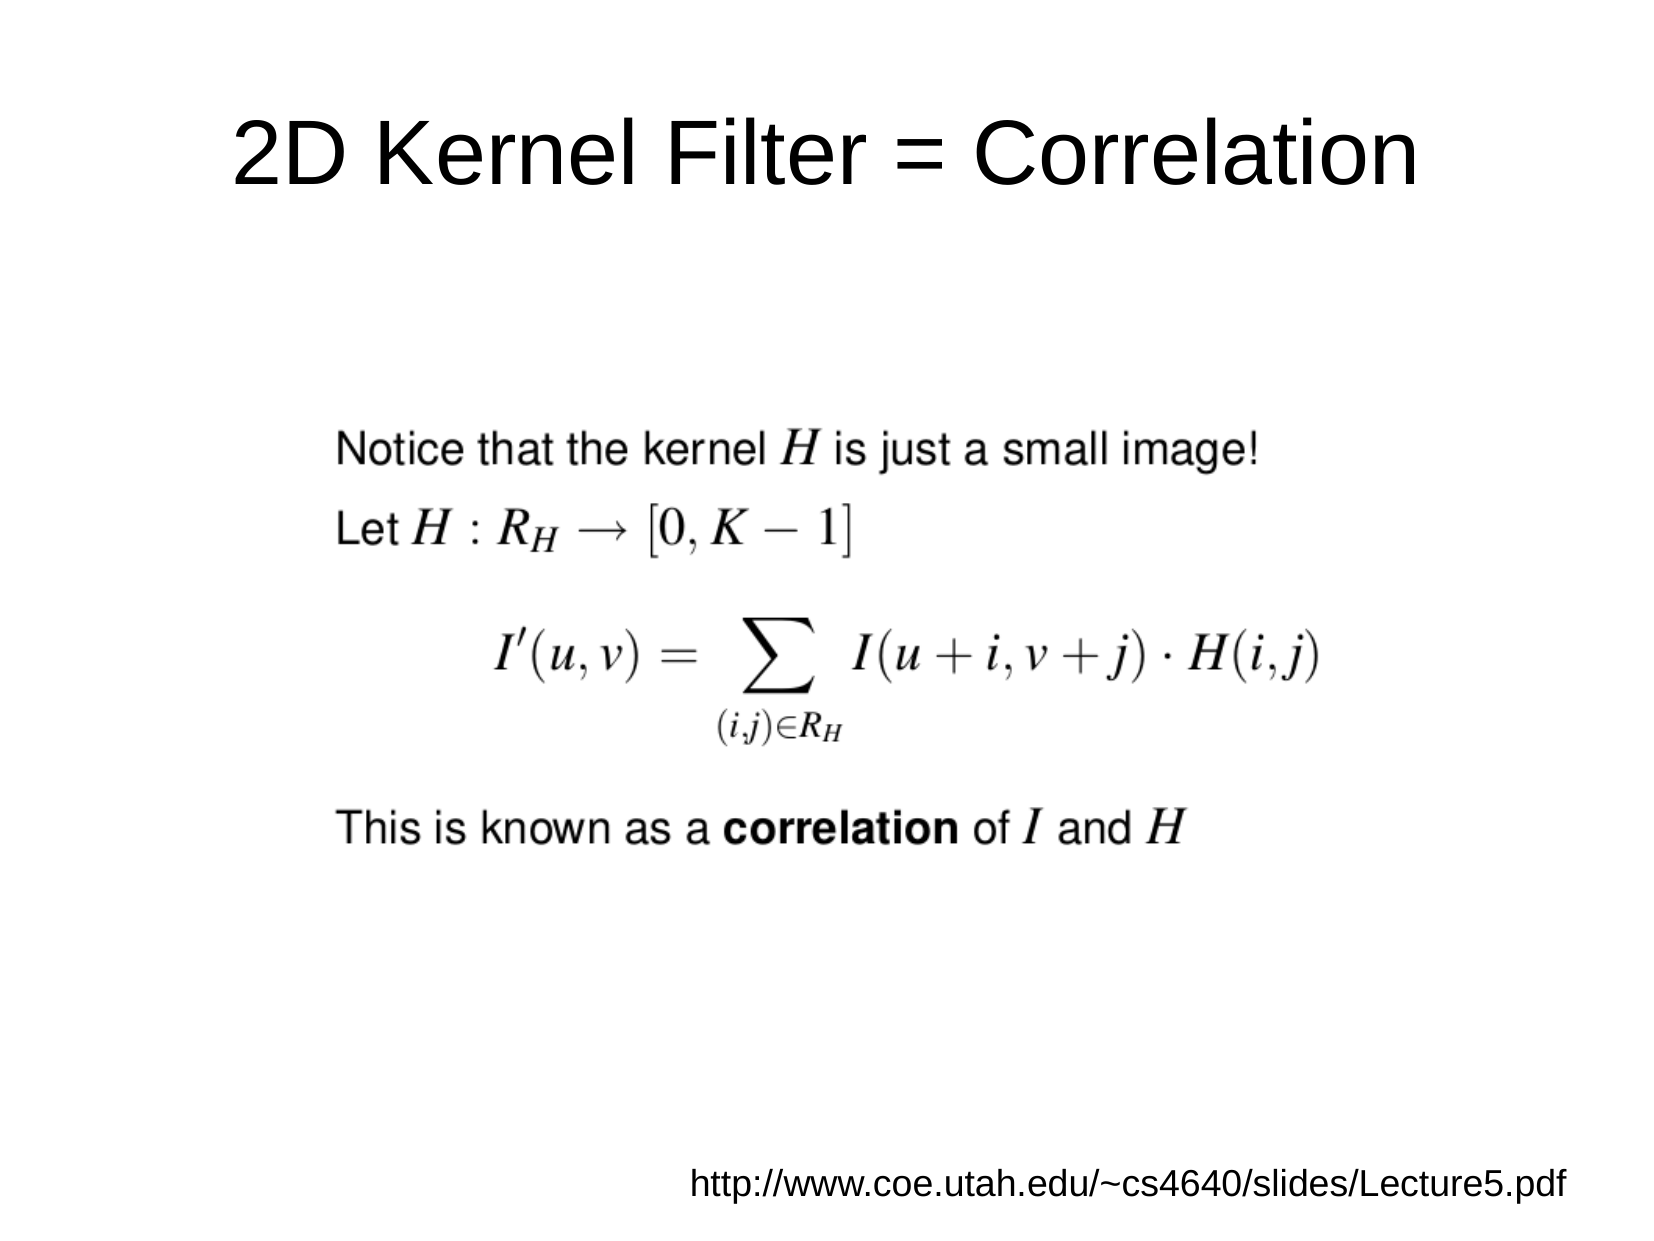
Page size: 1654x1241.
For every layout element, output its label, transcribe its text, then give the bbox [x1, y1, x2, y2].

title 2D Kernel Filter = Correlation [82, 49, 1571, 257]
picture [315, 419, 1362, 864]
text_box http://www.coe.utah.edu/~cs4640/slides/Lecture5.pdf [675, 1155, 1580, 1212]
